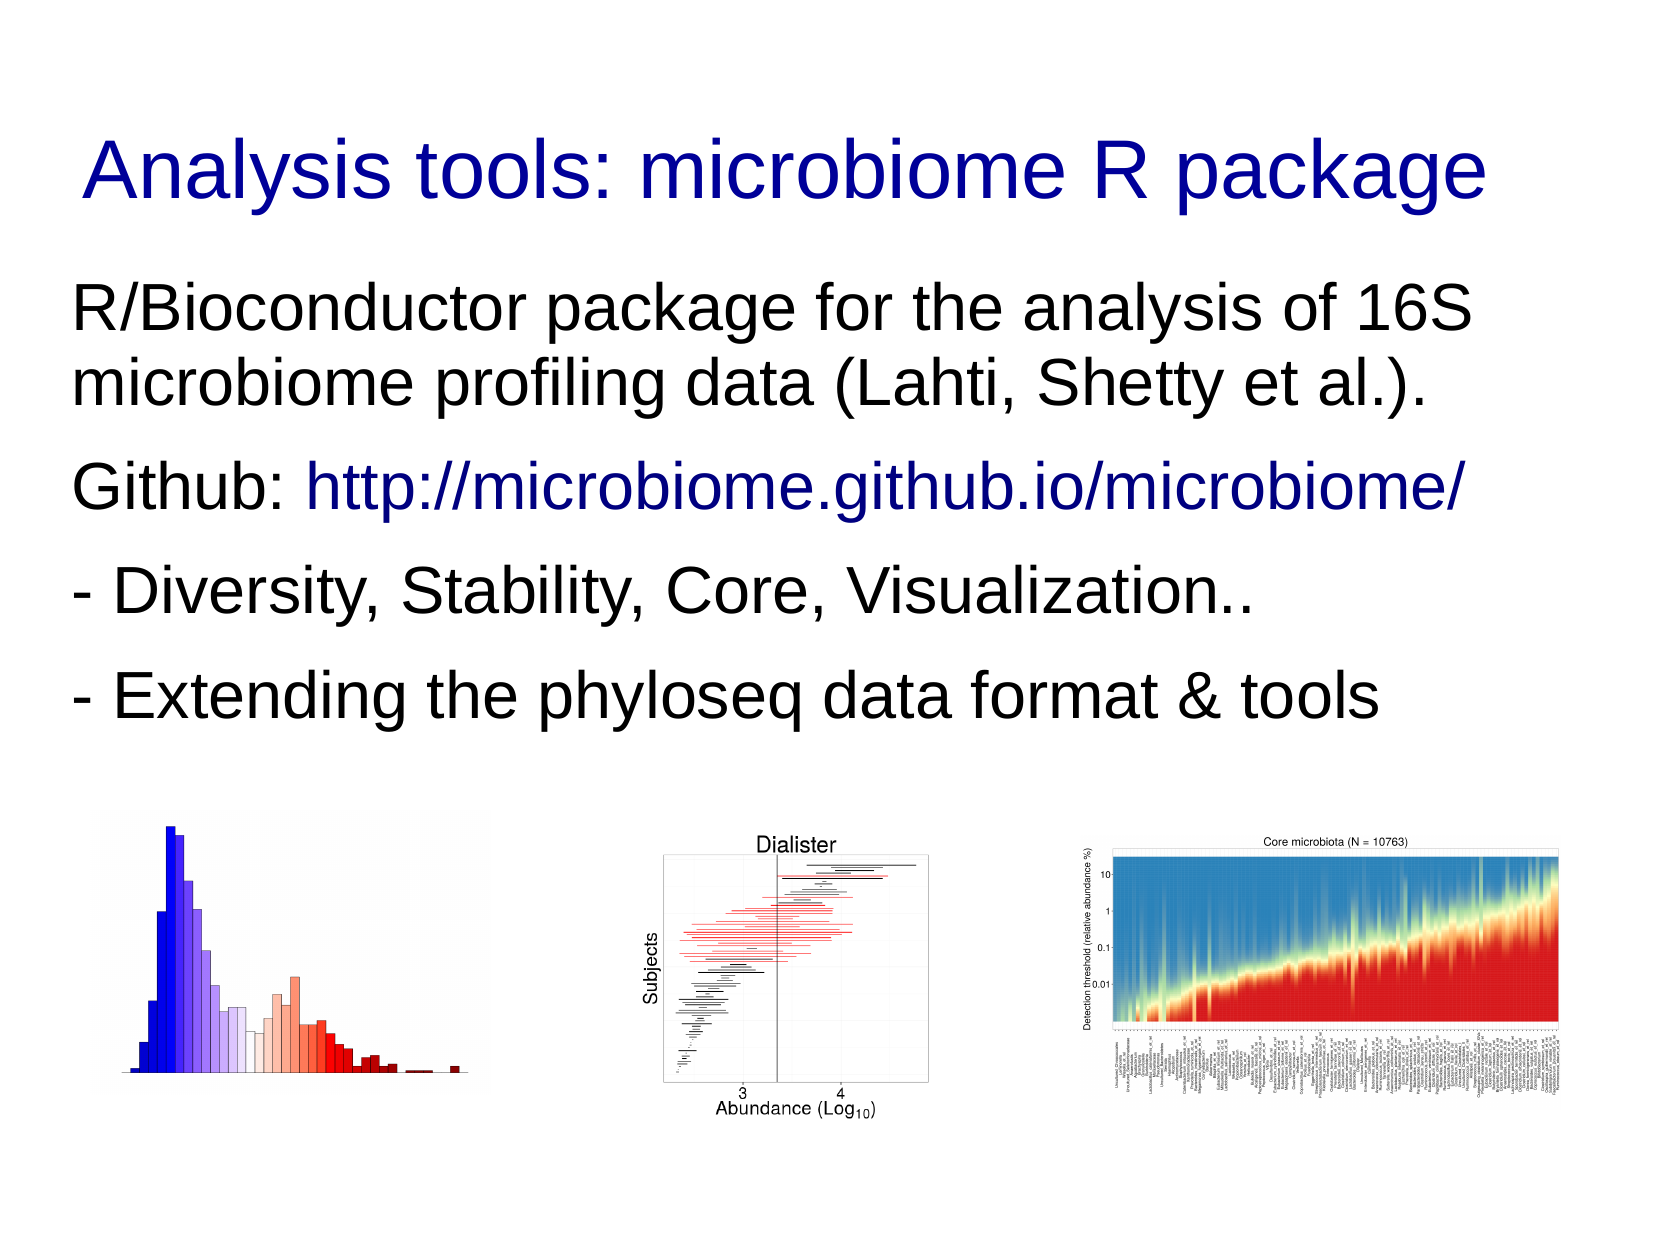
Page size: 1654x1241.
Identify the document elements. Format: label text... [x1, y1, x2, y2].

picture [636, 824, 937, 1126]
list R/Bioconductor package for the analysis of 16S microbiome profiling data (Lahti, Shetty et al.). Github: http://microbiome.github.io/microbiome/ - Diversity, Stability, Core, Visualization.. - Extending the phyloseq data format & tools [71, 270, 1561, 781]
title Analysis tools: microbiome R package [82, 96, 1571, 243]
picture [1080, 835, 1561, 1111]
picture [90, 810, 491, 1096]
